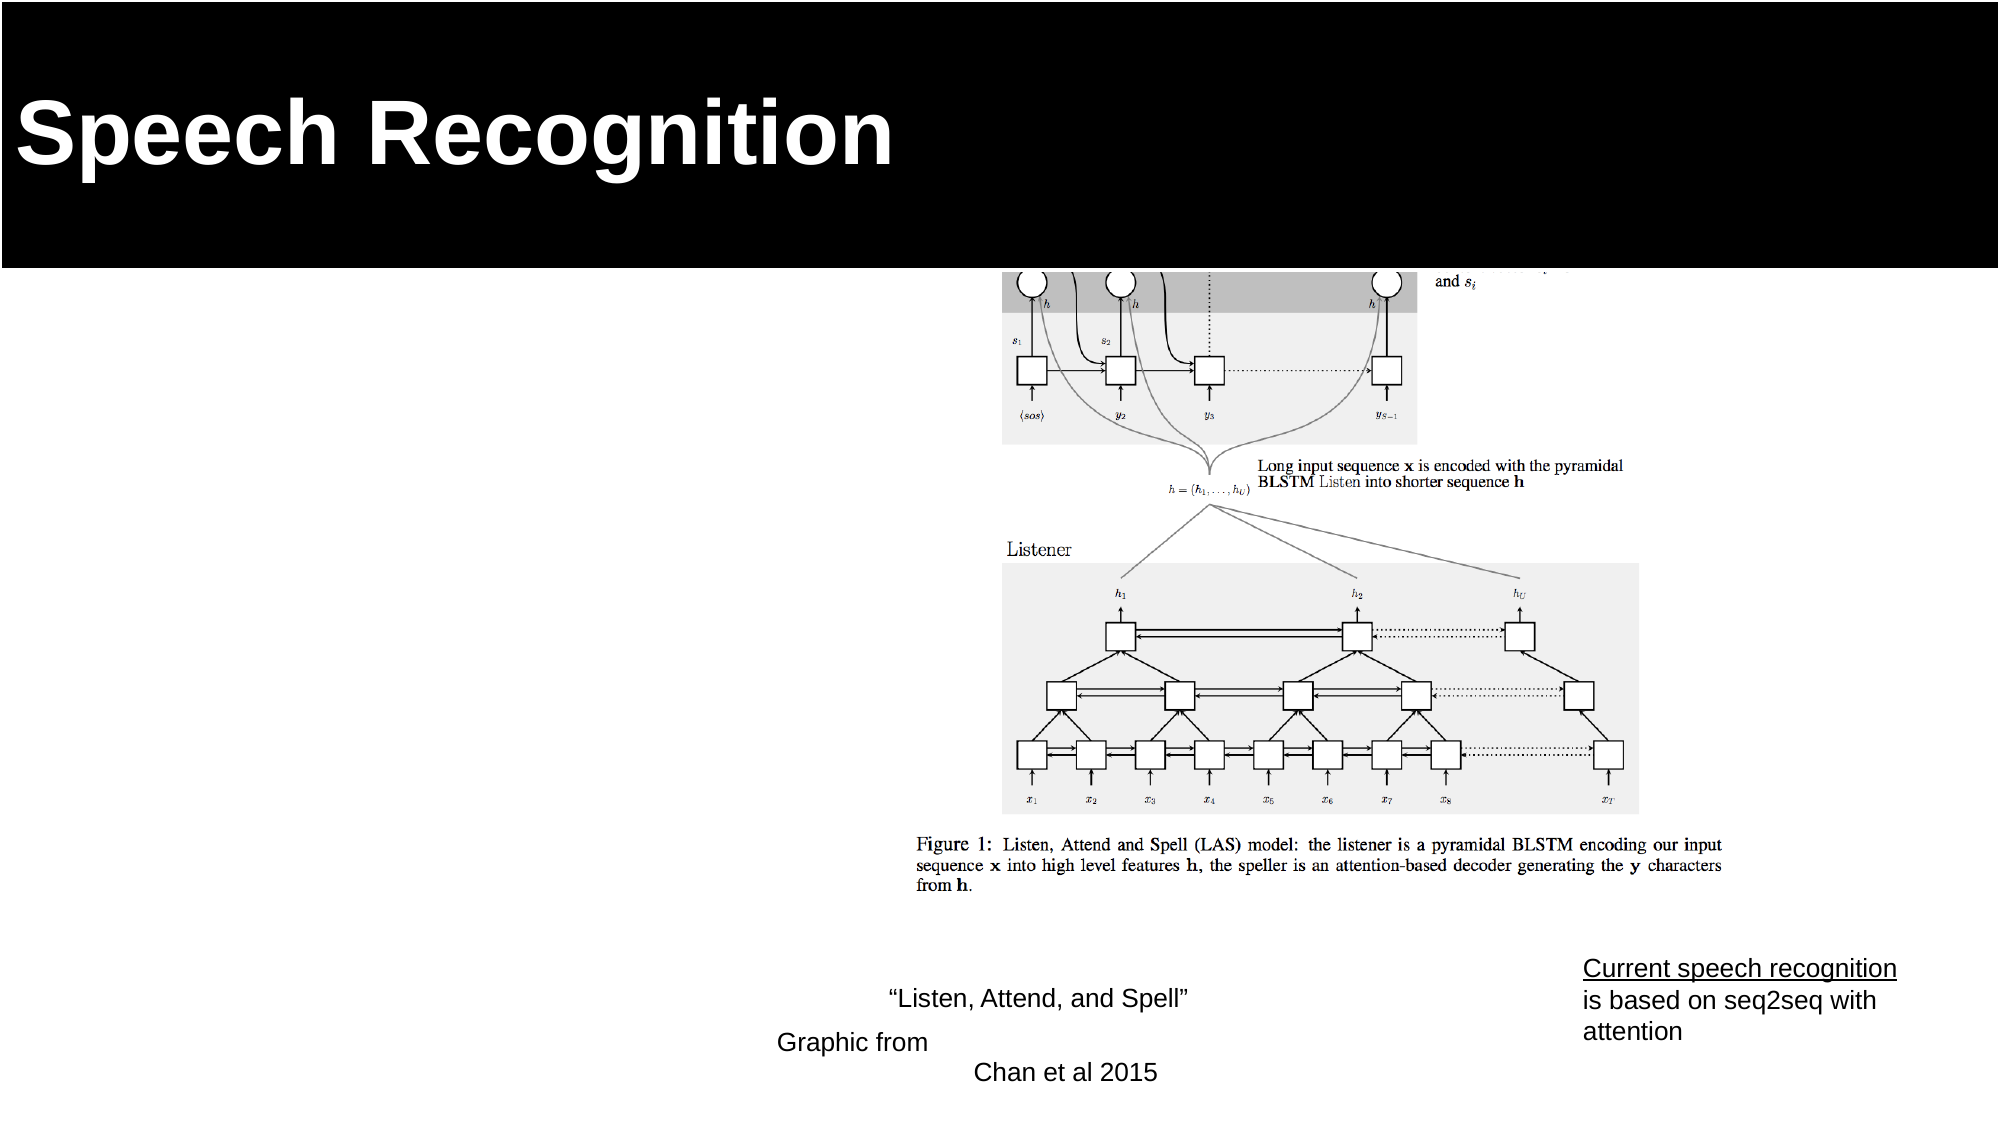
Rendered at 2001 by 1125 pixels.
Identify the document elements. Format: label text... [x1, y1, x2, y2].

title Speech Recognition [0, 0, 742, 1125]
text_box Current speech recognition is based on seq2seq with attention [1577, 944, 1882, 1053]
text_box Graphic from [770, 1018, 925, 1063]
text_box “Listen, Attend, and Spell” [883, 975, 1178, 1019]
picture [900, 272, 1730, 902]
text_box Chan et al 2015 [967, 1048, 1148, 1093]
